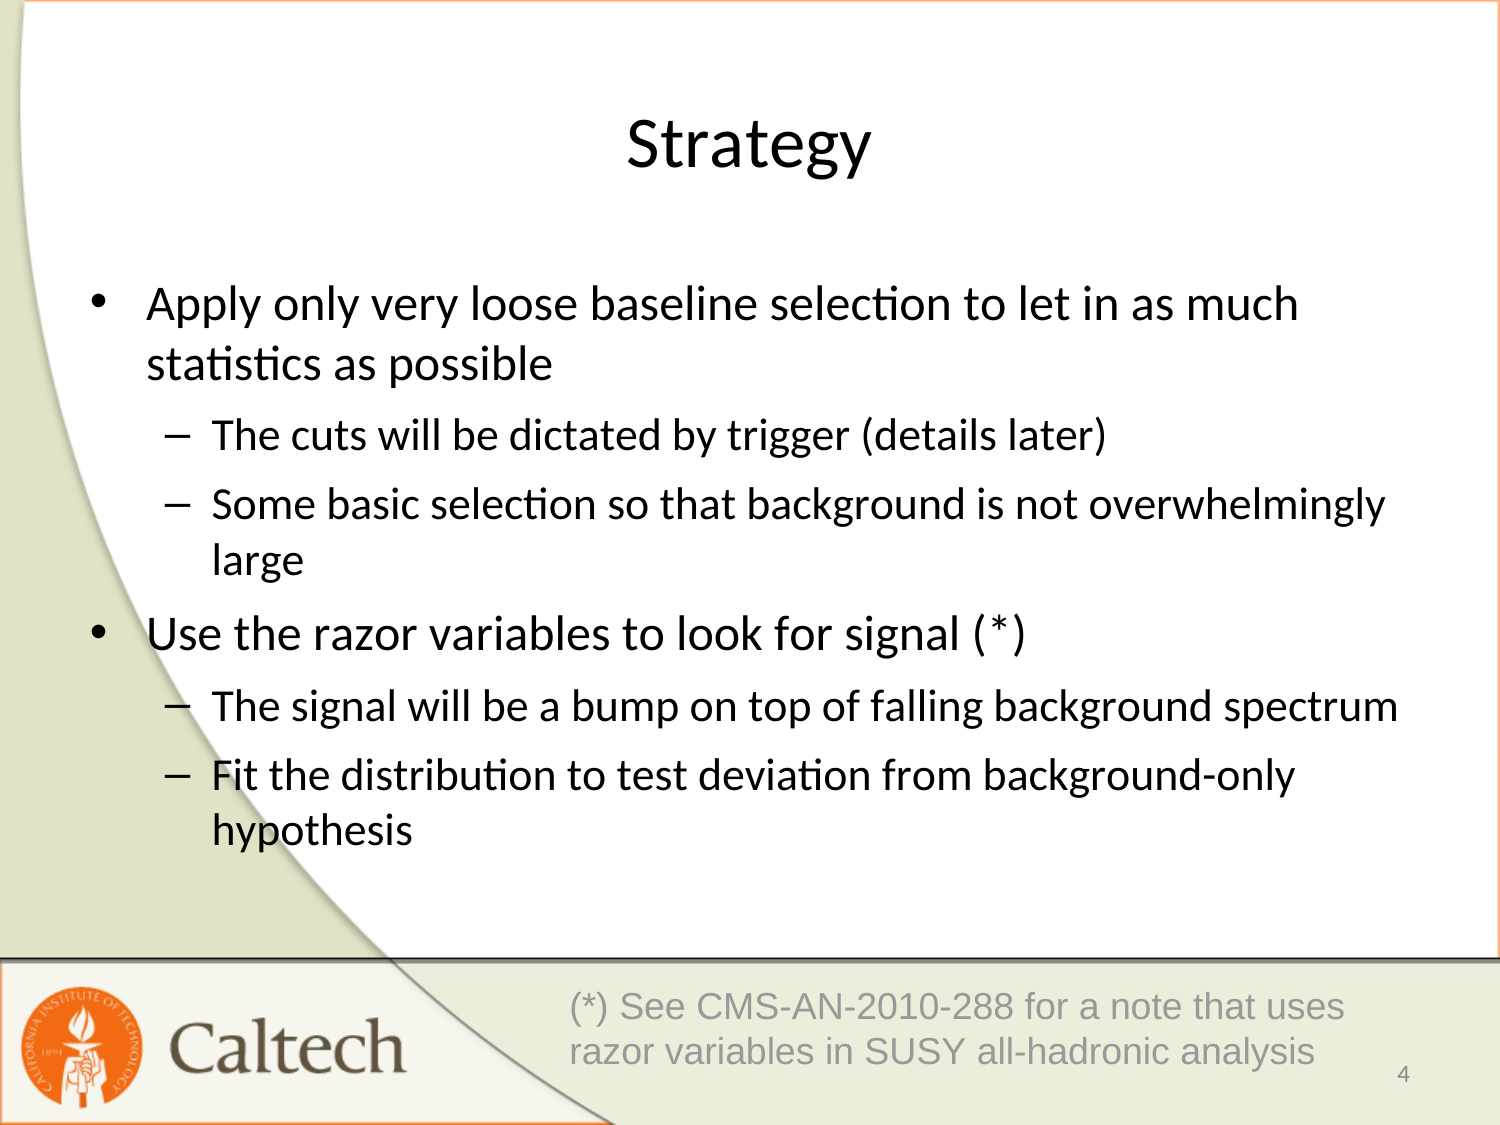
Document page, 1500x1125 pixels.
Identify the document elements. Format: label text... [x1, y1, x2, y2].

picture [0, 0, 1500, 1125]
list Apply only very loose baseline selection to let in as much statistics as possible The cuts will be dictated by trigger (details later) Some basic selection so that background is not overwhelmingly large Use the razor variables to look for signal (*) The signal will be a bump on top of falling background spectrum Fit the distribution to test deviation from background-only hypothesis [75, 262, 1426, 1006]
text_box (*) See CMS-AN-2010-288 for a note that uses razor variables in SUSY all-hadronic analysis [554, 975, 1418, 1080]
title Strategy [75, 20, 1426, 257]
